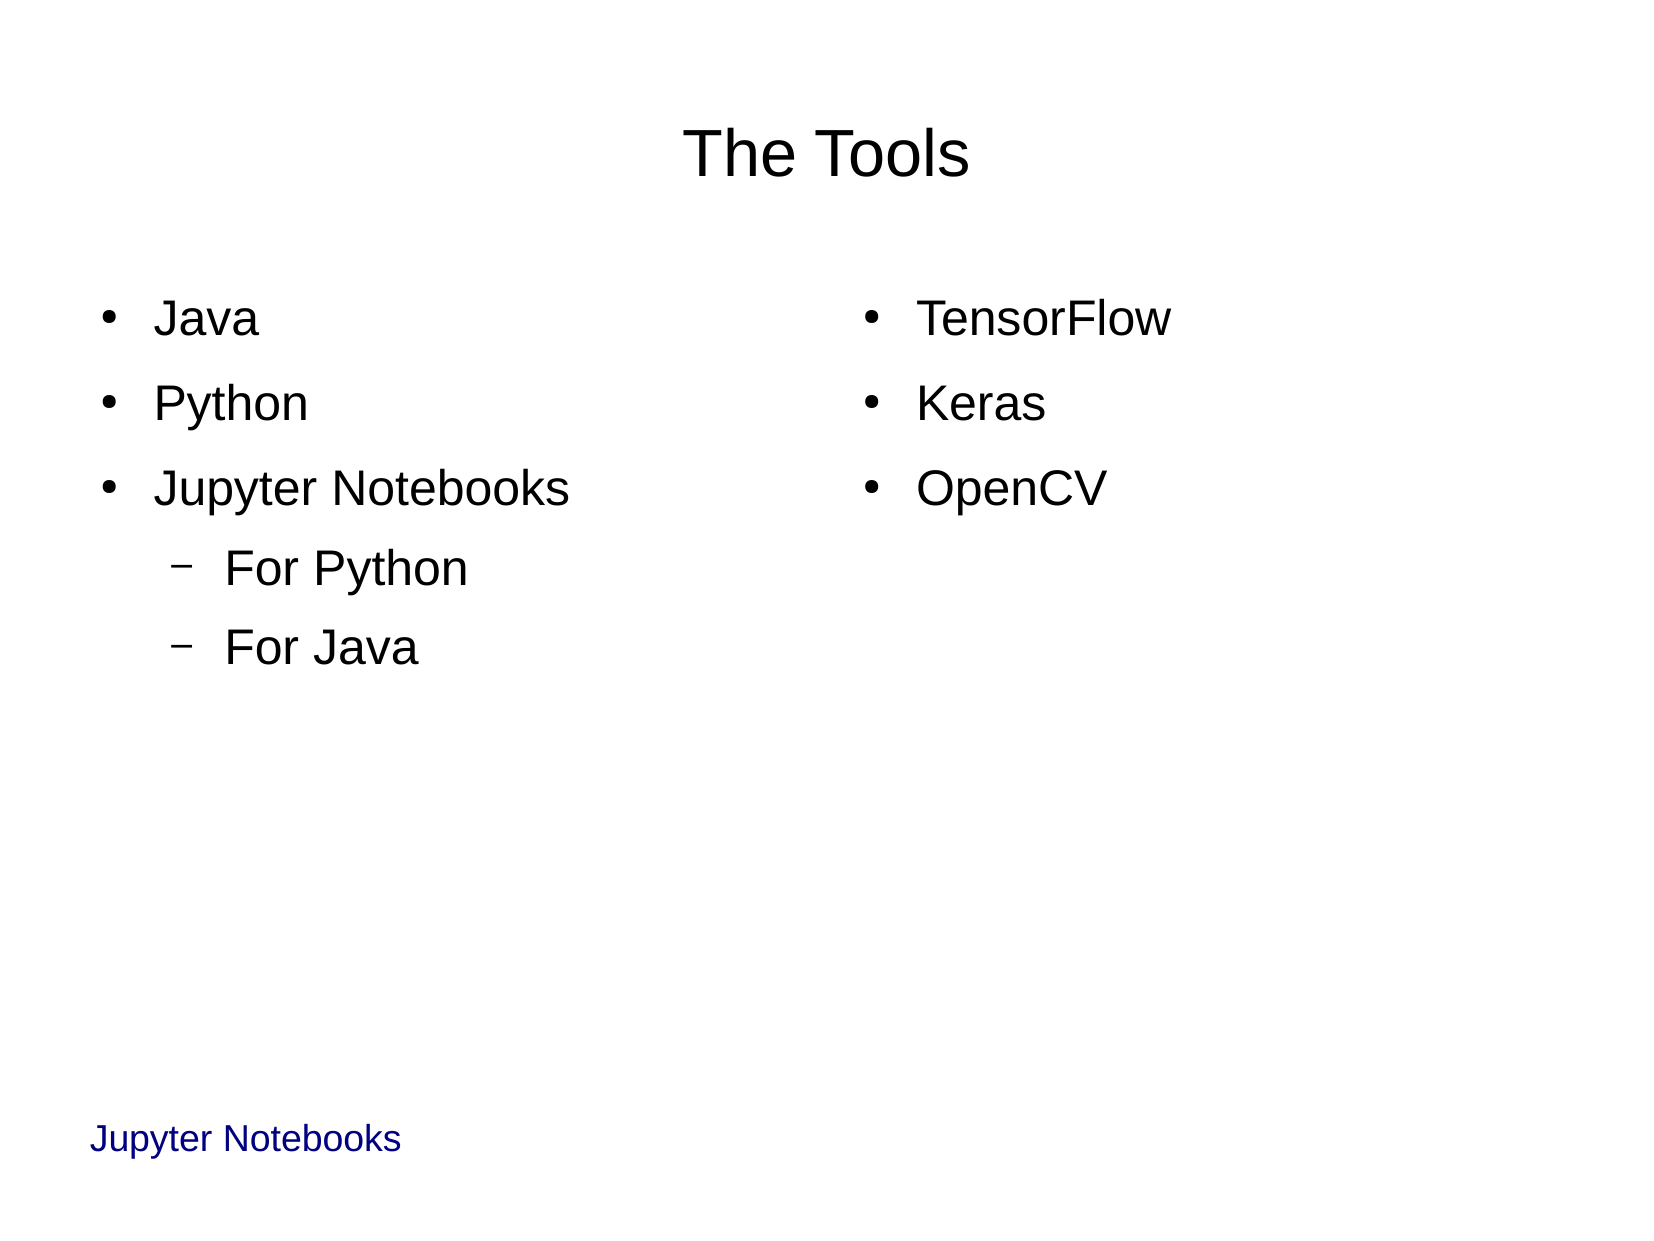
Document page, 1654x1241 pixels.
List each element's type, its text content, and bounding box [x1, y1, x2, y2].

list Java Python Jupyter Notebooks For Python For Java [82, 290, 809, 1010]
title The Tools [82, 49, 1571, 257]
text_box Jupyter Notebooks [75, 1110, 848, 1167]
list TensorFlow Keras OpenCV [845, 290, 1572, 1010]
